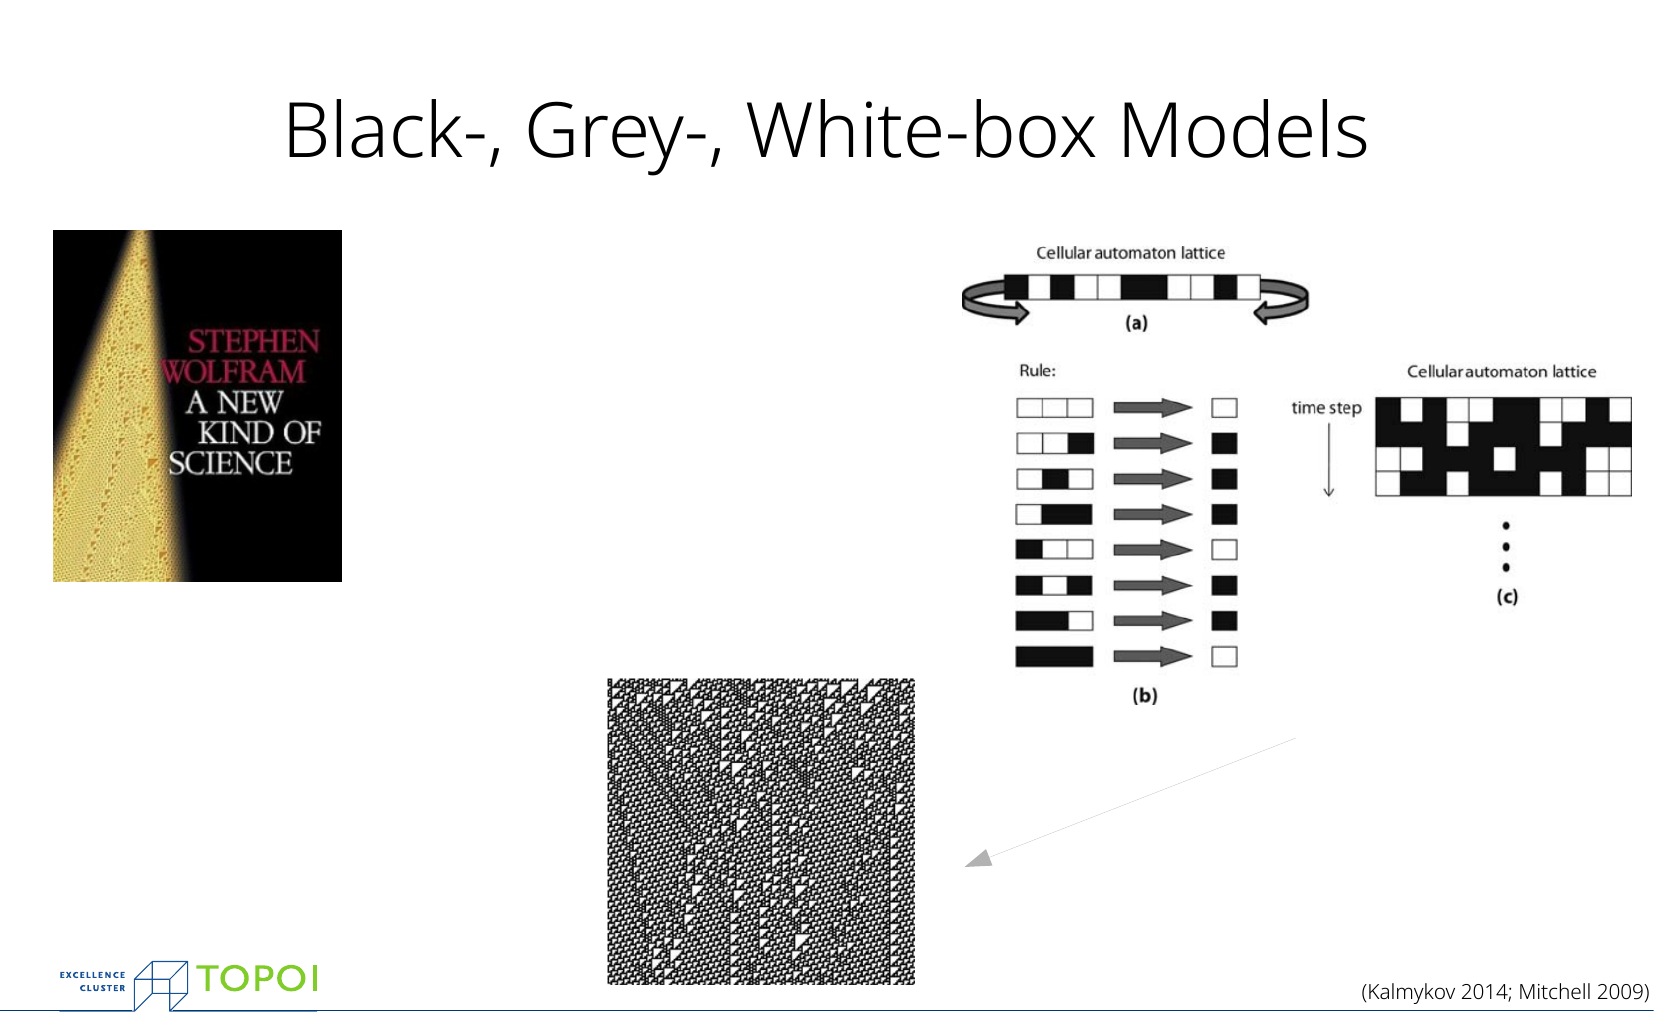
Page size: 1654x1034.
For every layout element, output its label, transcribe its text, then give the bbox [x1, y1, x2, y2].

picture [605, 676, 917, 987]
picture [952, 217, 1646, 710]
title Black-, Grey-, White-box Models [82, 41, 1571, 214]
picture [53, 230, 342, 582]
text_box (Kalmykov 2014; Mitchell 2009) [743, 970, 1654, 1014]
